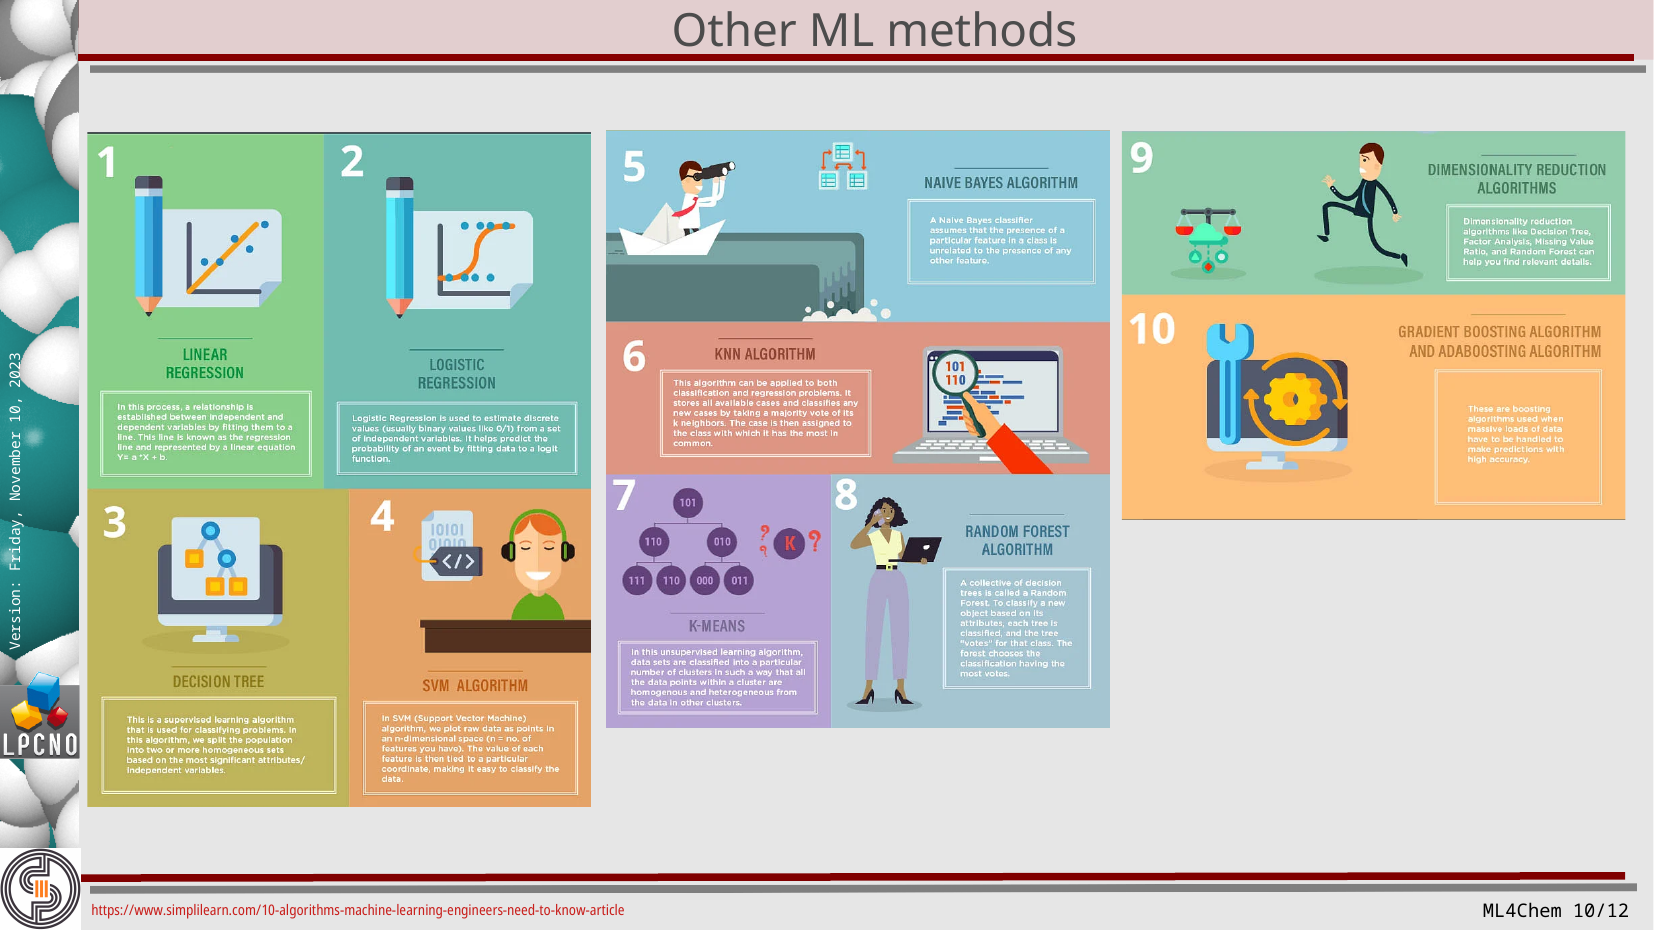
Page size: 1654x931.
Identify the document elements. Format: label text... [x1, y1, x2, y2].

text_box https://www.simplilearn.com/10-algorithms-machine-learning-engineers-need-to-know-article [91, 900, 636, 923]
picture [0, 0, 81, 930]
picture [87, 132, 591, 807]
picture [606, 130, 1110, 728]
picture [1121, 131, 1626, 520]
title Other ML methods [78, 0, 1654, 58]
